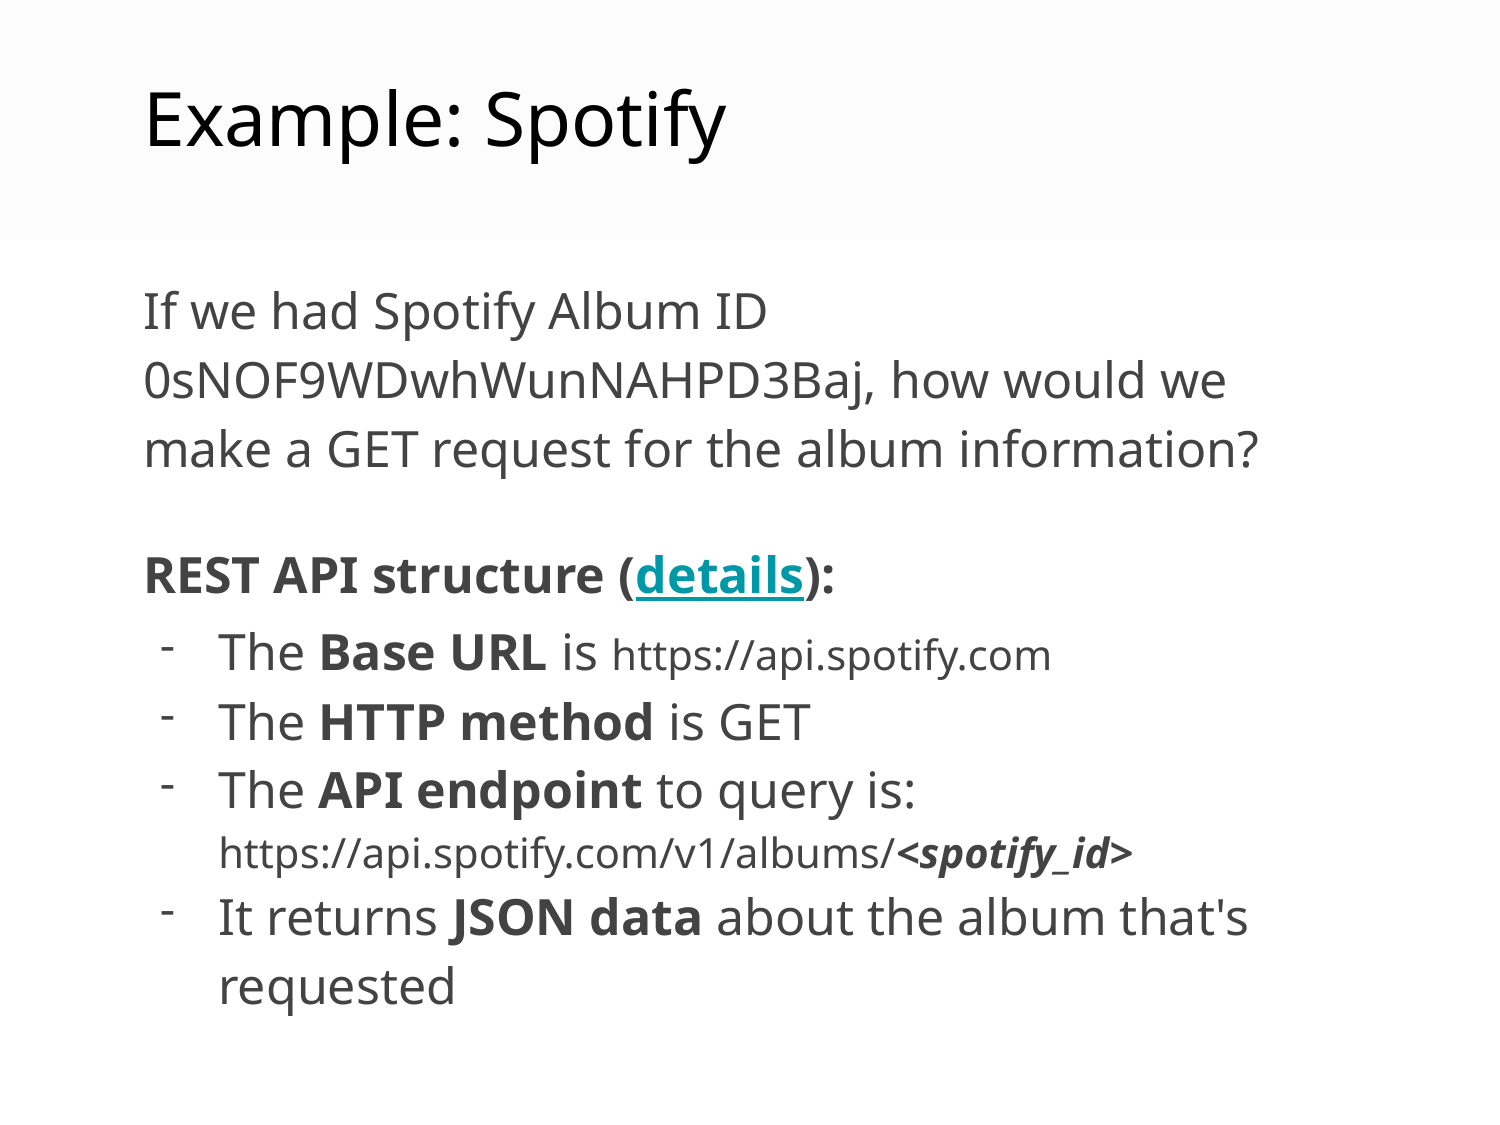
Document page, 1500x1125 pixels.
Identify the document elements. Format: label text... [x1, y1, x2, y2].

list If we had Spotify Album ID 0sNOF9WDwhWunNAHPD3Baj, how would we make a GET request for the album information? [128, 255, 1372, 371]
list REST API structure (details): The Base URL is https://api.spotify.com The HTTP method is GET The API endpoint to query is: https://api.spotify.com/v1/albums/<spotify_id> It returns JSON data about the album that's requested [128, 518, 1372, 869]
title Example: Spotify [128, 56, 1372, 183]
